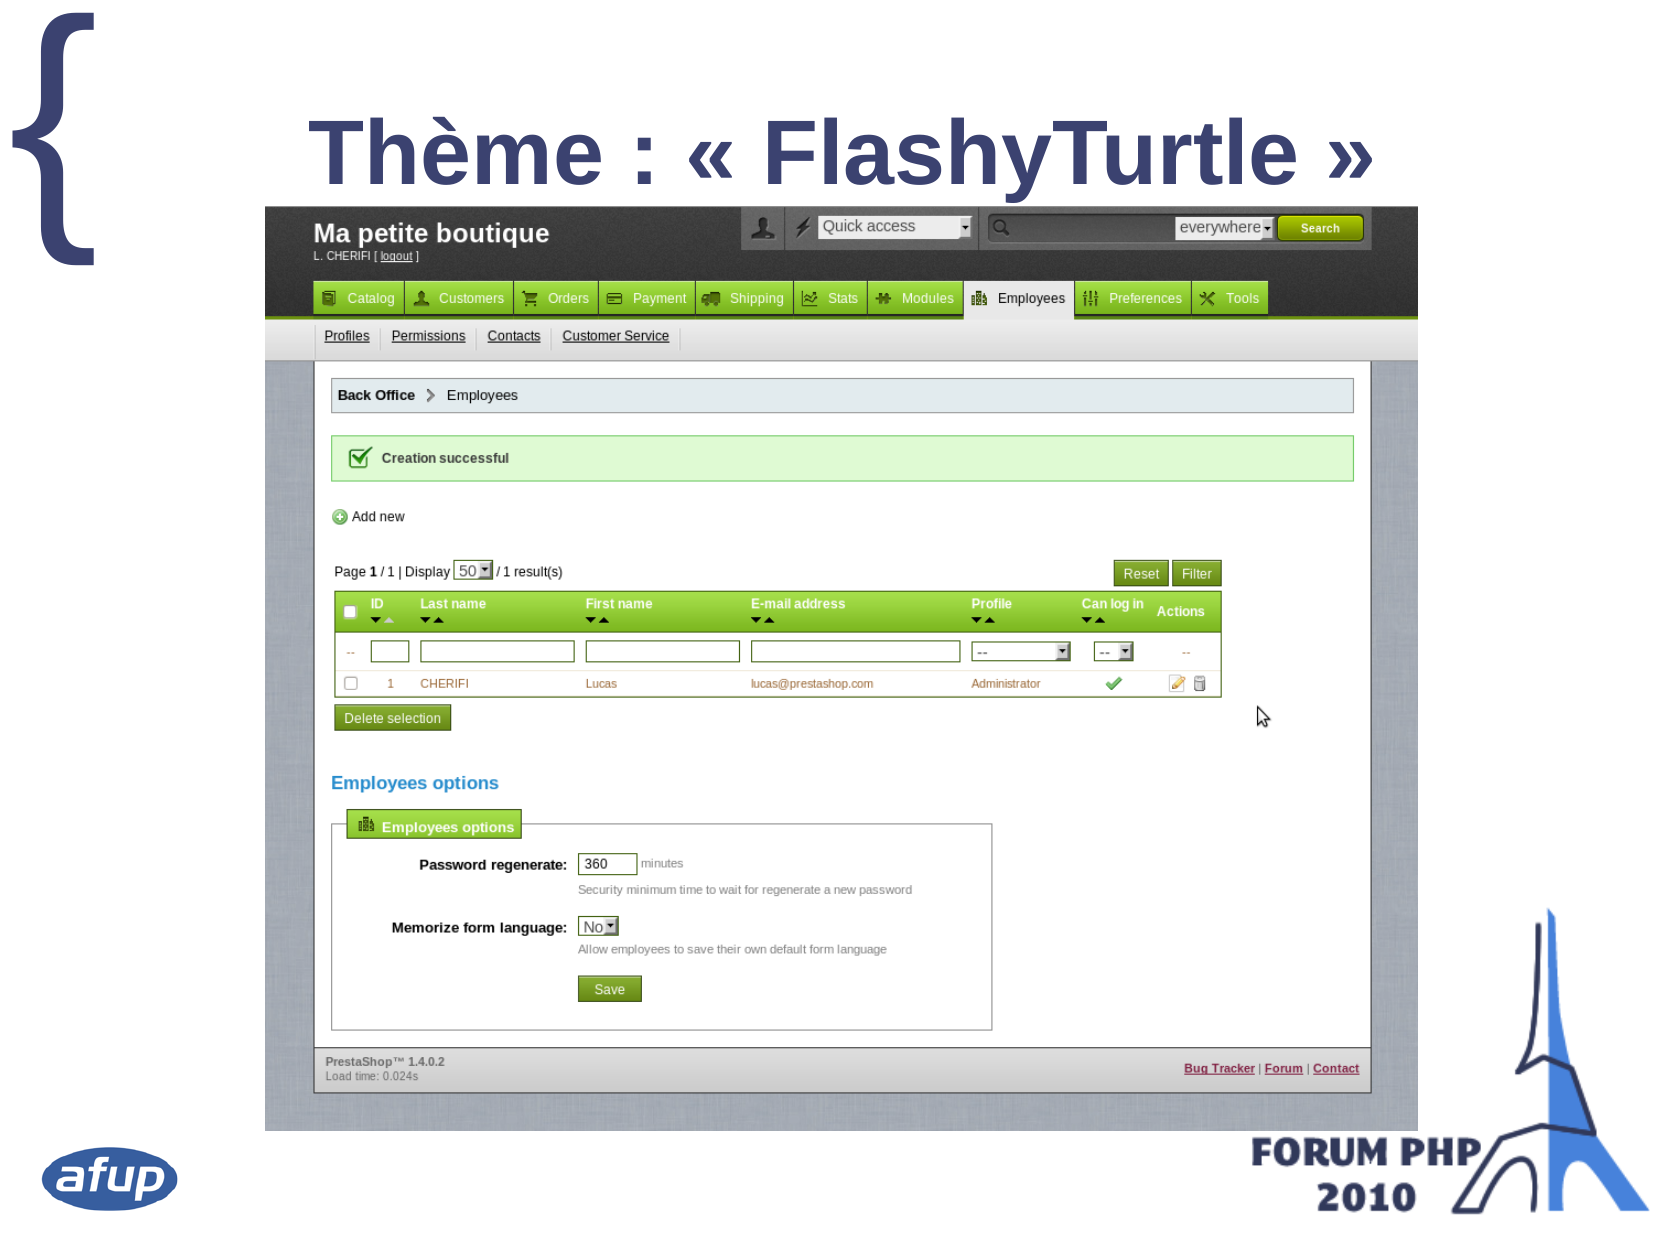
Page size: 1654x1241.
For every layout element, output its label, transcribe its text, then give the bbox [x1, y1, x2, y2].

picture [265, 206, 1650, 1241]
title Thème : « FlashyTurtle » [82, 49, 1571, 257]
picture [41, 1146, 178, 1211]
